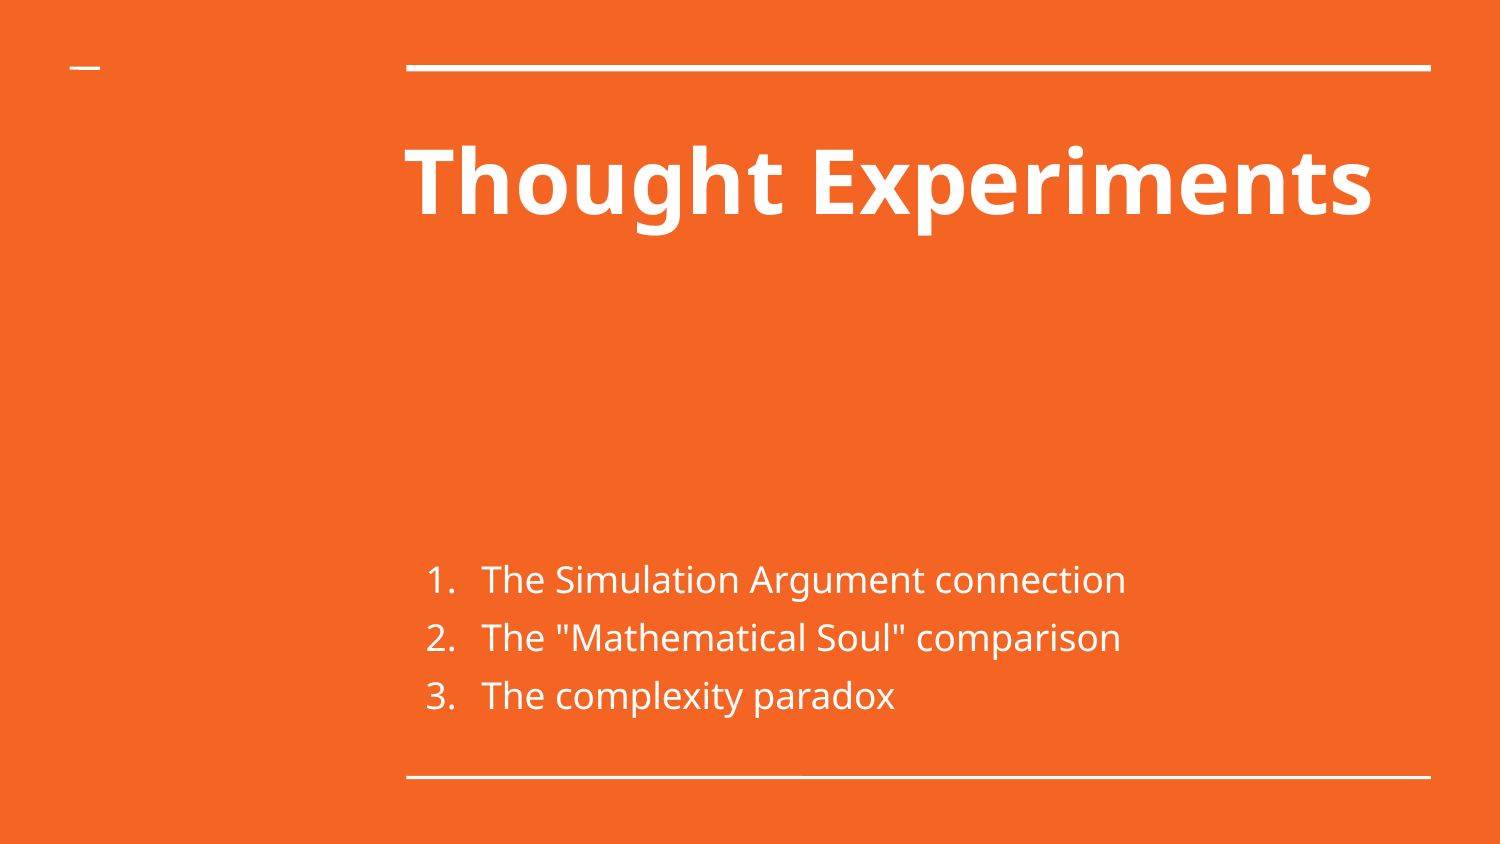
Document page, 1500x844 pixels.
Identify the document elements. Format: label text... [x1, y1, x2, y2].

title Thought Experiments [389, 103, 1428, 357]
subtitle The Simulation Argument connection The "Mathematical Soul" comparison The complexity paradox [392, 531, 1431, 735]
